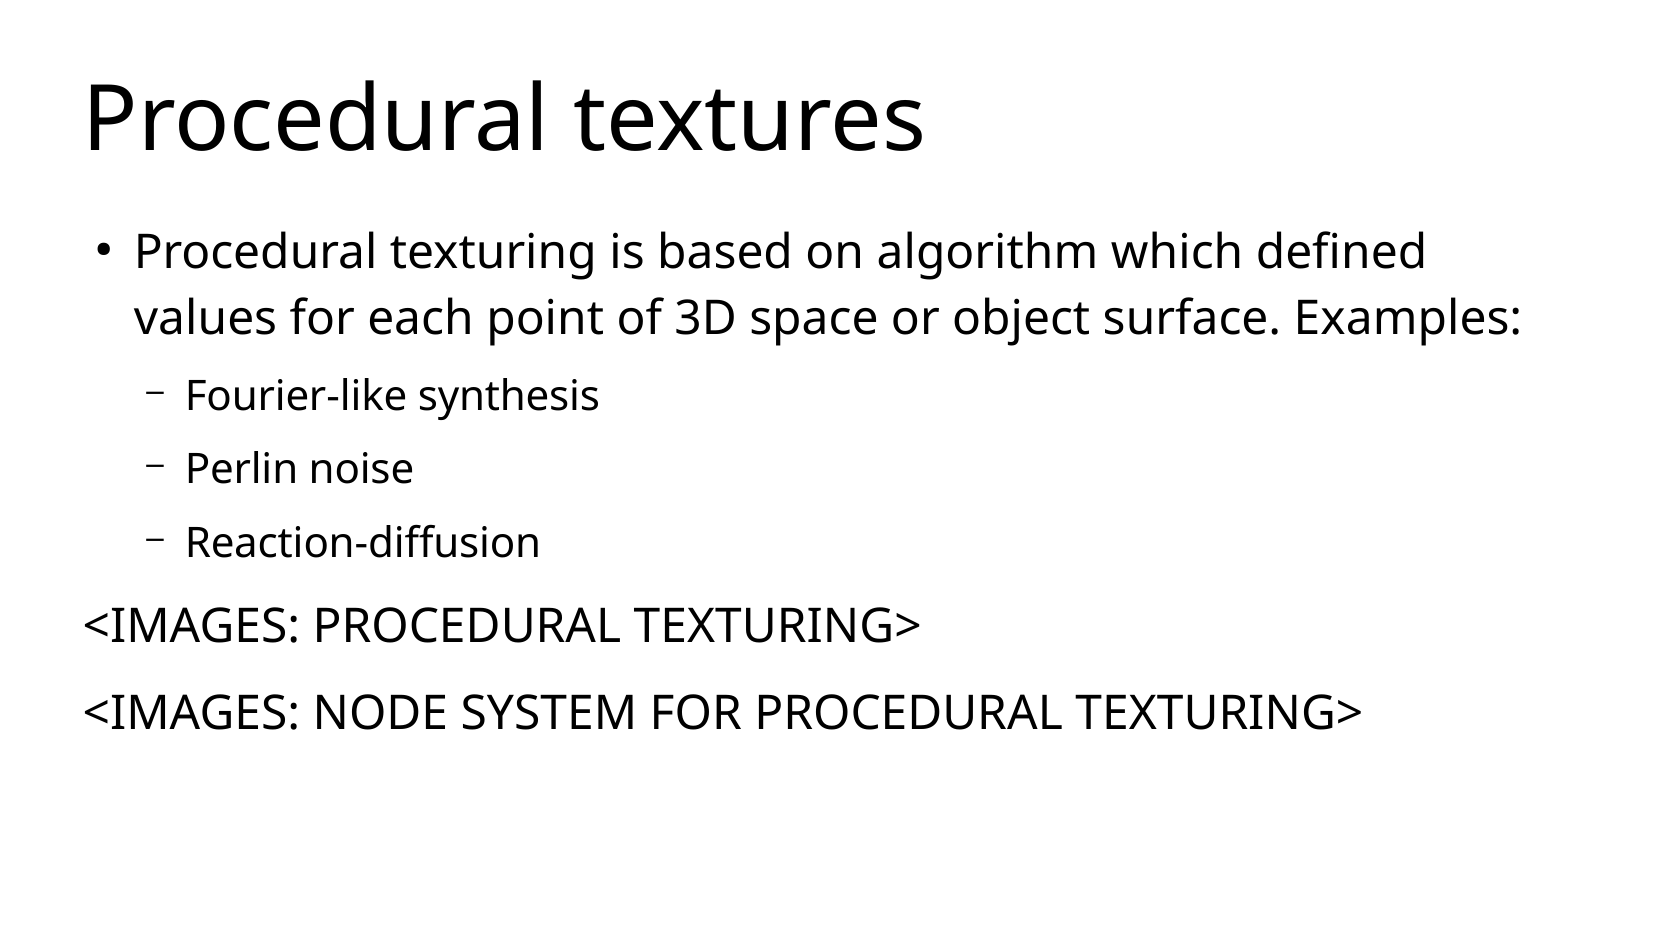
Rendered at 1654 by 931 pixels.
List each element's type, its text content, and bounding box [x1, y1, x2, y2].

title Procedural textures [82, 37, 1571, 193]
list Procedural texturing is based on algorithm which defined values for each point of 3D space or object surface. Examples: Fourier-like synthesis Perlin noise Reaction-diffusion <IMAGES: PROCEDURAL TEXTURING> <IMAGES: NODE SYSTEM FOR PROCEDURAL TEXTURING> [82, 217, 1571, 758]
